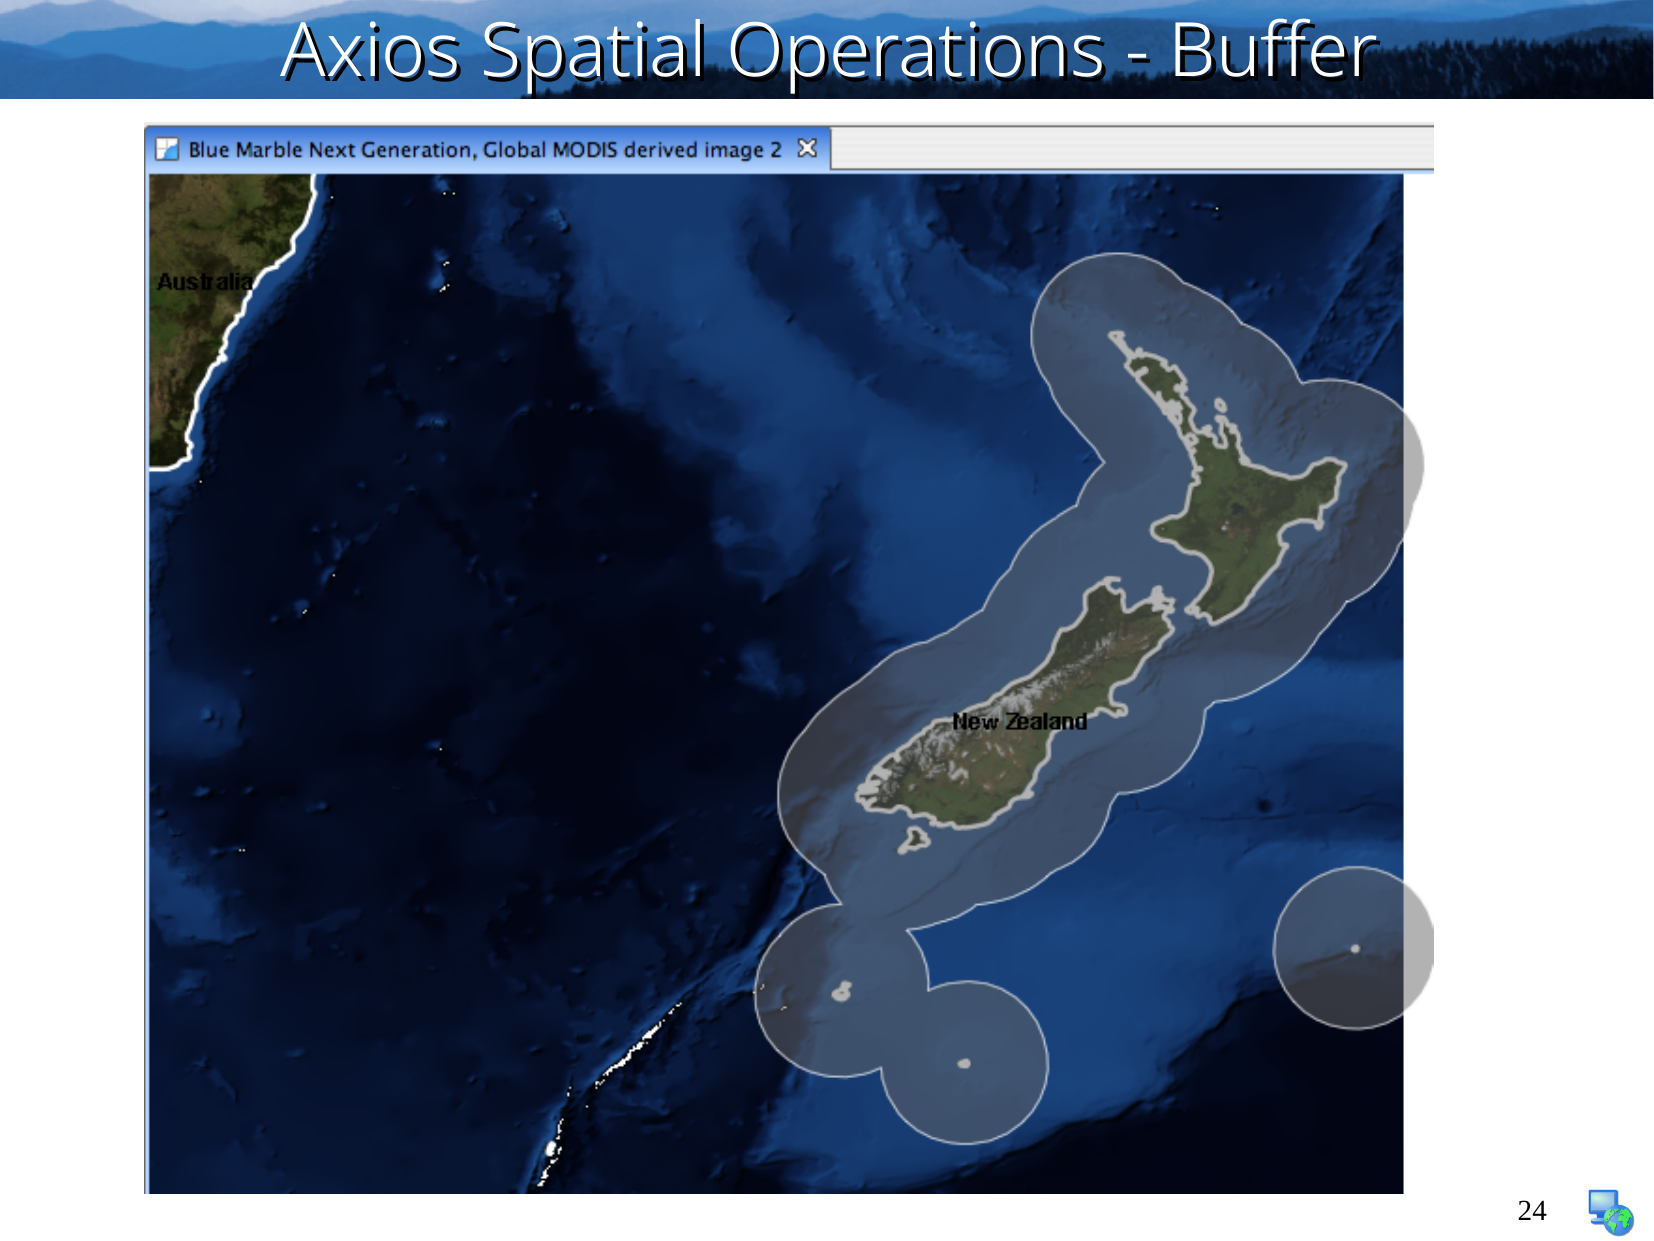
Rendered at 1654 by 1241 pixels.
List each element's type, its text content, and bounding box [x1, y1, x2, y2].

title Axios Spatial Operations - Buffer [49, 0, 1611, 96]
picture [0, 0, 532, 99]
picture [799, 0, 1654, 99]
picture [1588, 1189, 1635, 1238]
picture [144, 122, 1434, 1194]
